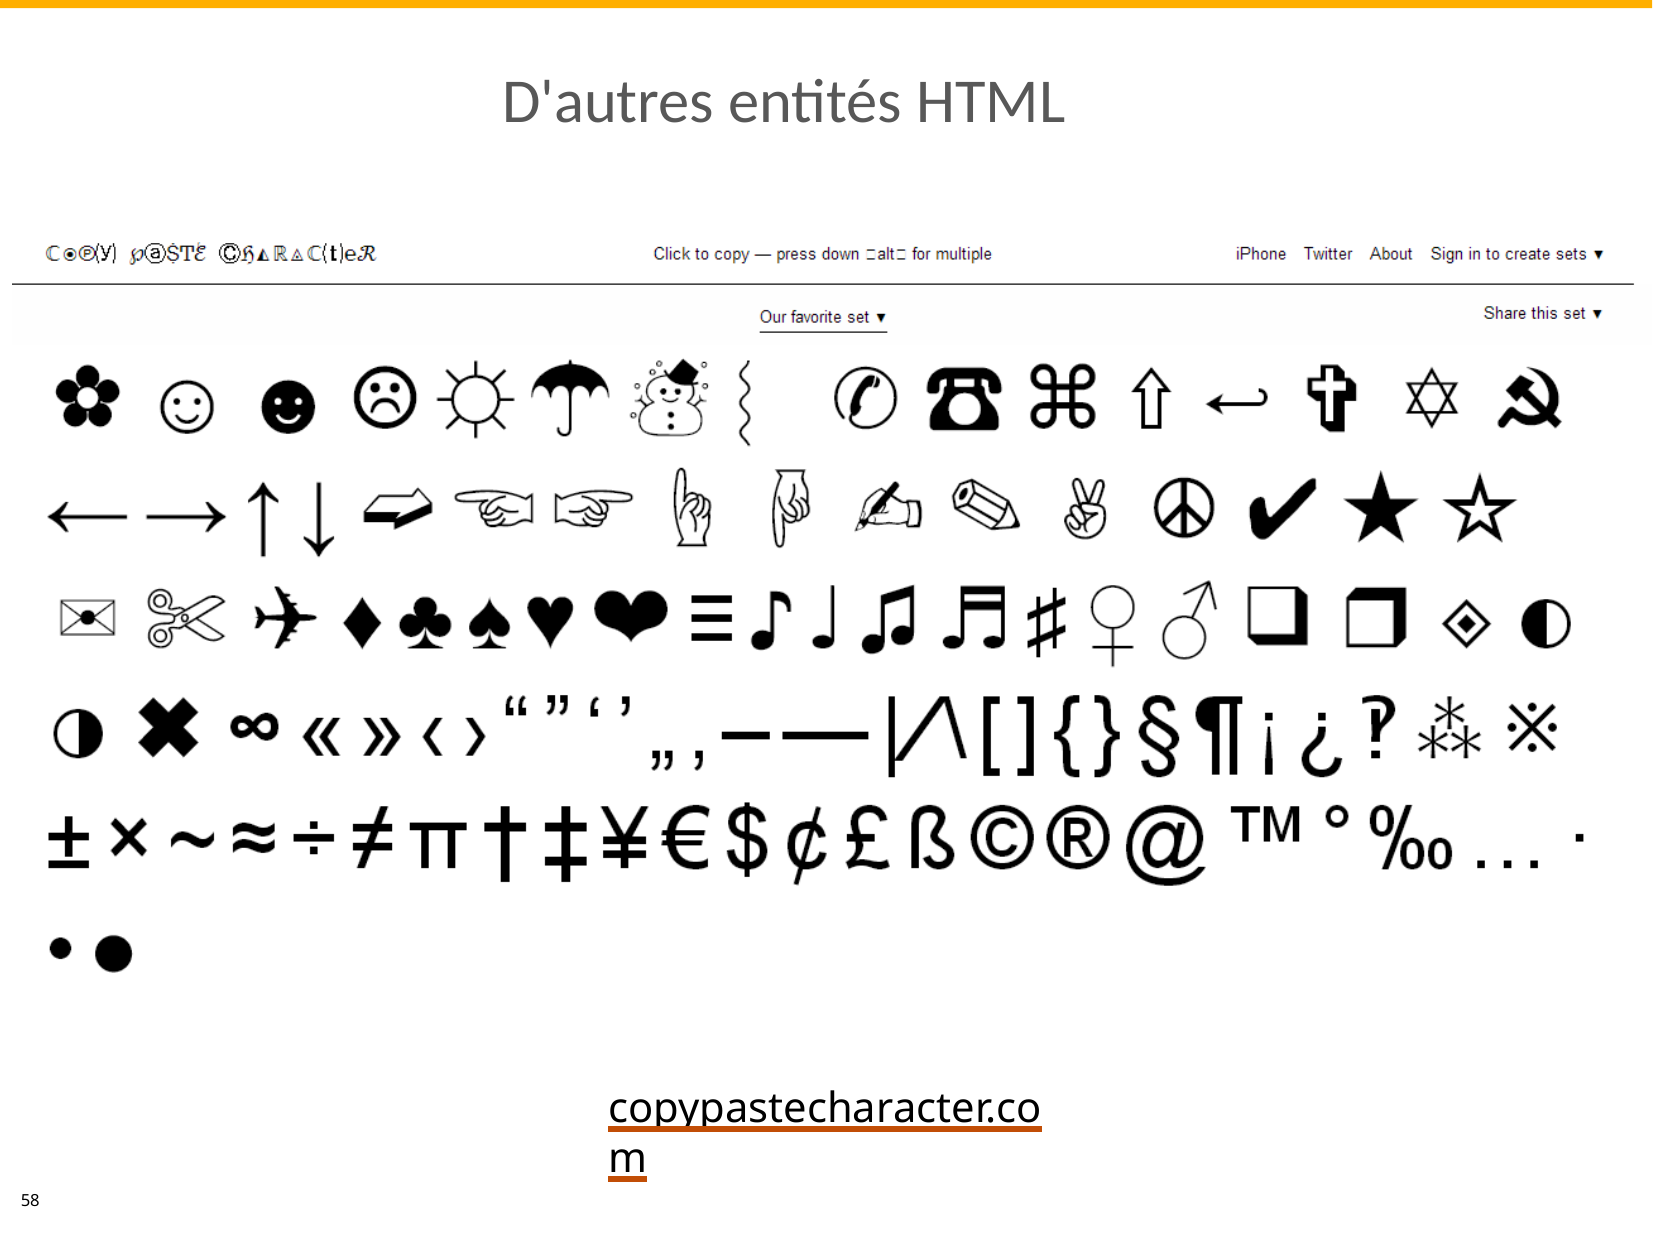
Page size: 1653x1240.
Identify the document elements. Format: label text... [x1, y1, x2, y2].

title D'autres entités HTML [500, 58, 1162, 242]
text_box <numéro> [14, 1189, 46, 1213]
picture [12, 242, 1653, 973]
text_box copypastecharacter.com [606, 1079, 1063, 1182]
